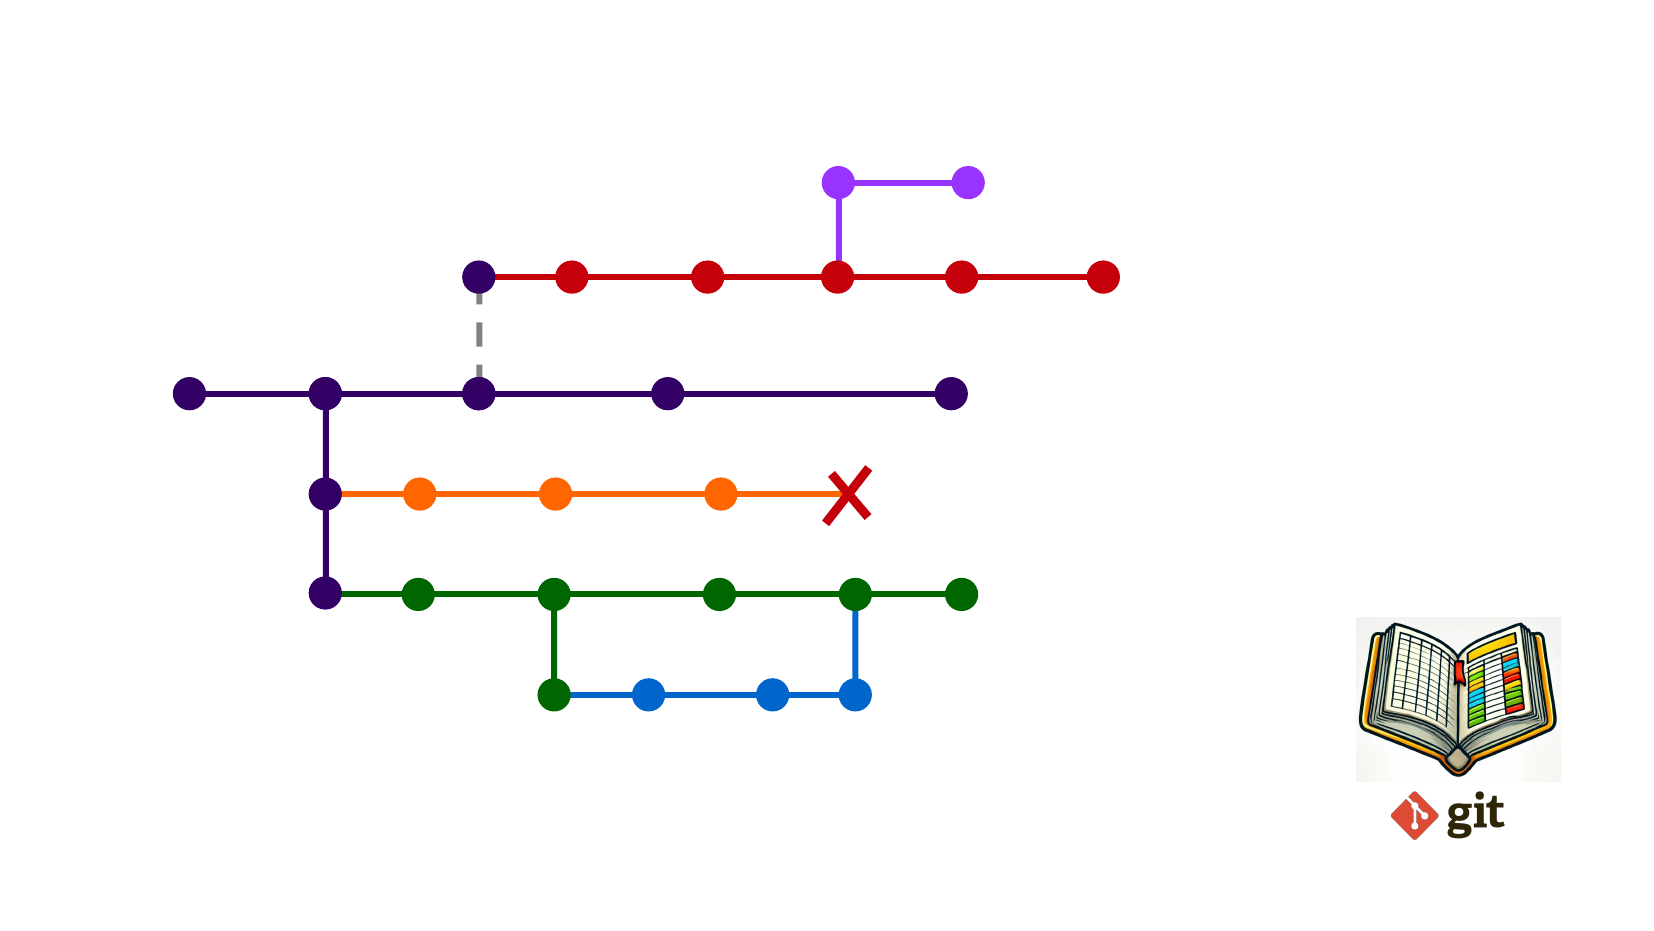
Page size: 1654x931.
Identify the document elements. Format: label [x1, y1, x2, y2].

text_box [537, 678, 571, 712]
text_box [821, 165, 855, 200]
text_box [172, 377, 206, 411]
text_box [462, 397, 496, 411]
text_box [555, 260, 589, 294]
picture [1355, 617, 1562, 782]
text_box [308, 576, 342, 610]
text_box [537, 577, 571, 611]
text_box [945, 260, 979, 294]
picture [1391, 791, 1505, 840]
text_box [462, 377, 496, 391]
text_box [944, 577, 979, 612]
text_box [820, 260, 855, 294]
text_box [403, 477, 437, 511]
text_box [838, 678, 872, 712]
text_box [309, 397, 342, 411]
text_box [651, 377, 685, 391]
text_box [691, 260, 725, 294]
text_box [755, 678, 790, 712]
text_box [651, 397, 685, 411]
text_box [704, 477, 738, 511]
text_box [308, 477, 322, 511]
text_box [702, 577, 737, 612]
text_box [401, 577, 435, 612]
text_box [538, 477, 573, 511]
text_box [308, 377, 342, 391]
text_box [329, 477, 342, 511]
text_box [934, 377, 968, 411]
text_box [631, 678, 666, 712]
text_box [1086, 260, 1120, 294]
text_box [838, 577, 873, 612]
text_box [462, 260, 496, 294]
text_box [951, 165, 985, 200]
